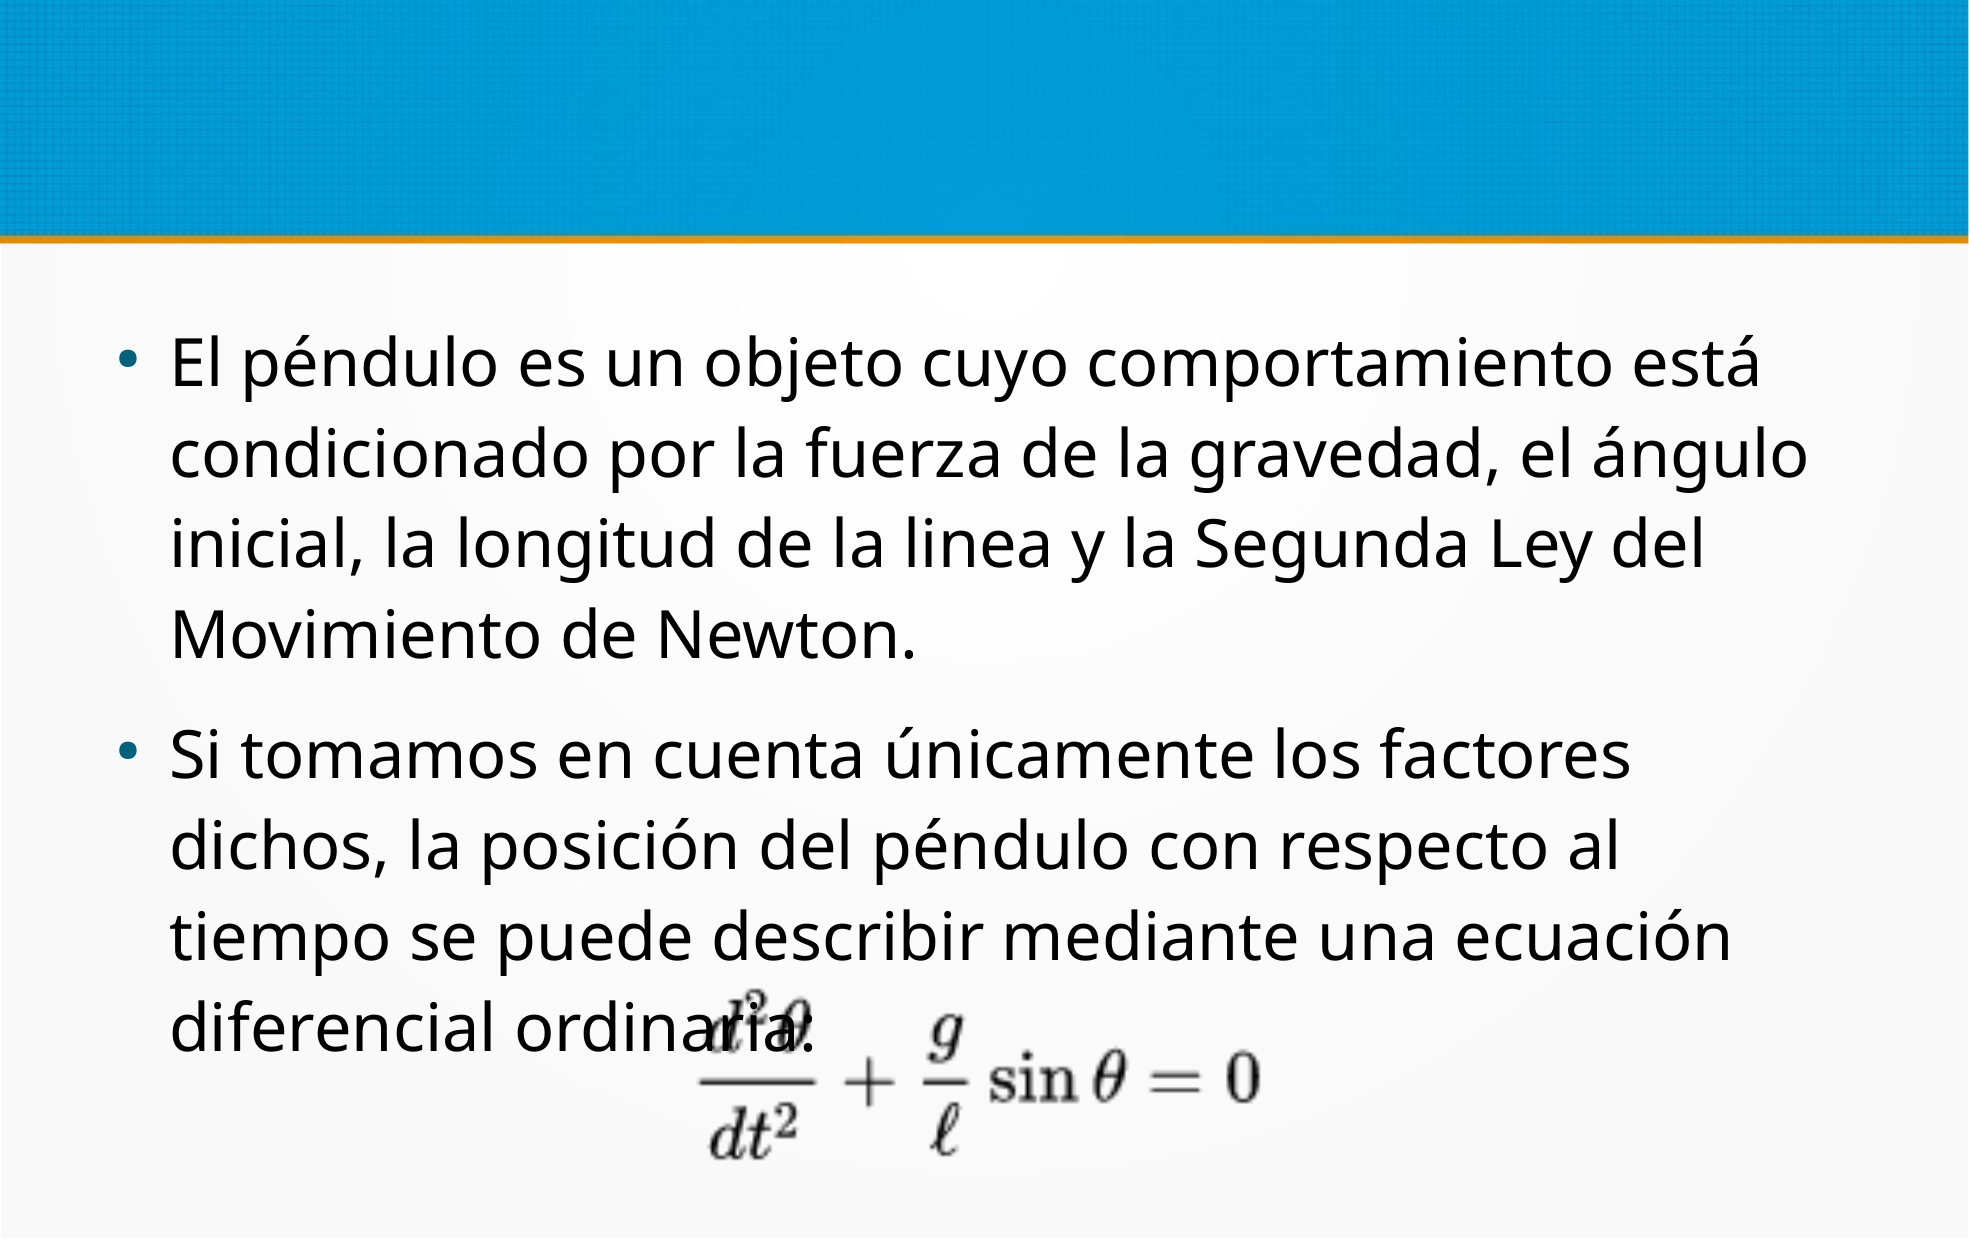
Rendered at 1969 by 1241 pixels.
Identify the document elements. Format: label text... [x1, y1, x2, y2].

list El péndulo es un objeto cuyo comportamiento está condicionado por la fuerza de la gravedad, el ángulo inicial, la longitud de la linea y la Segunda Ley del Movimiento de Newton. Si tomamos en cuenta únicamente los factores dichos, la posición del péndulo con respecto al tiempo se puede describir mediante una ecuación diferencial ordinaria: [98, 315, 1861, 1081]
picture [0, 233, 1969, 1241]
